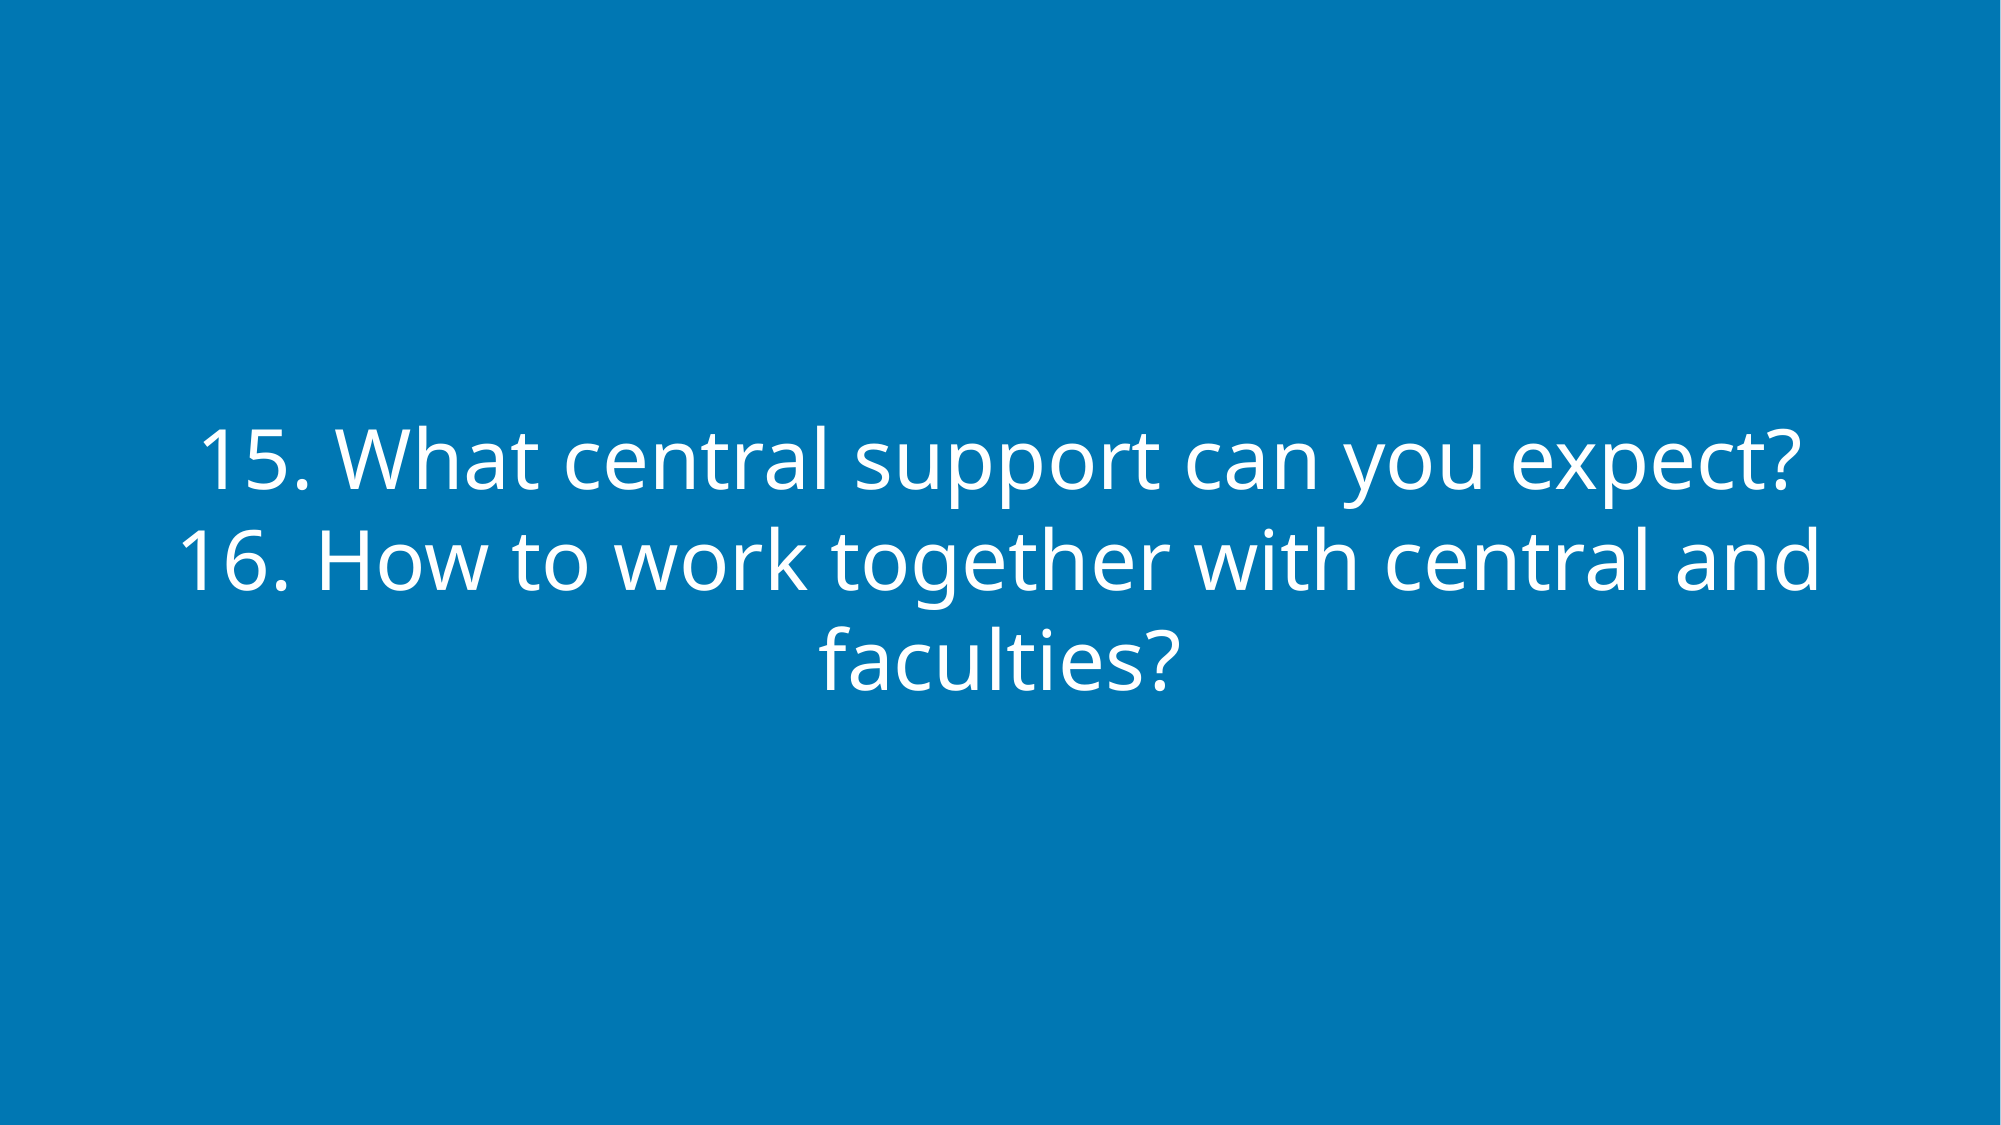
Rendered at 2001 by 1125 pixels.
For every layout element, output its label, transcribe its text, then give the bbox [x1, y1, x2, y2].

list 15. What central support can you expect? 16. How to work together with central and faculties? [72, 72, 1928, 1053]
